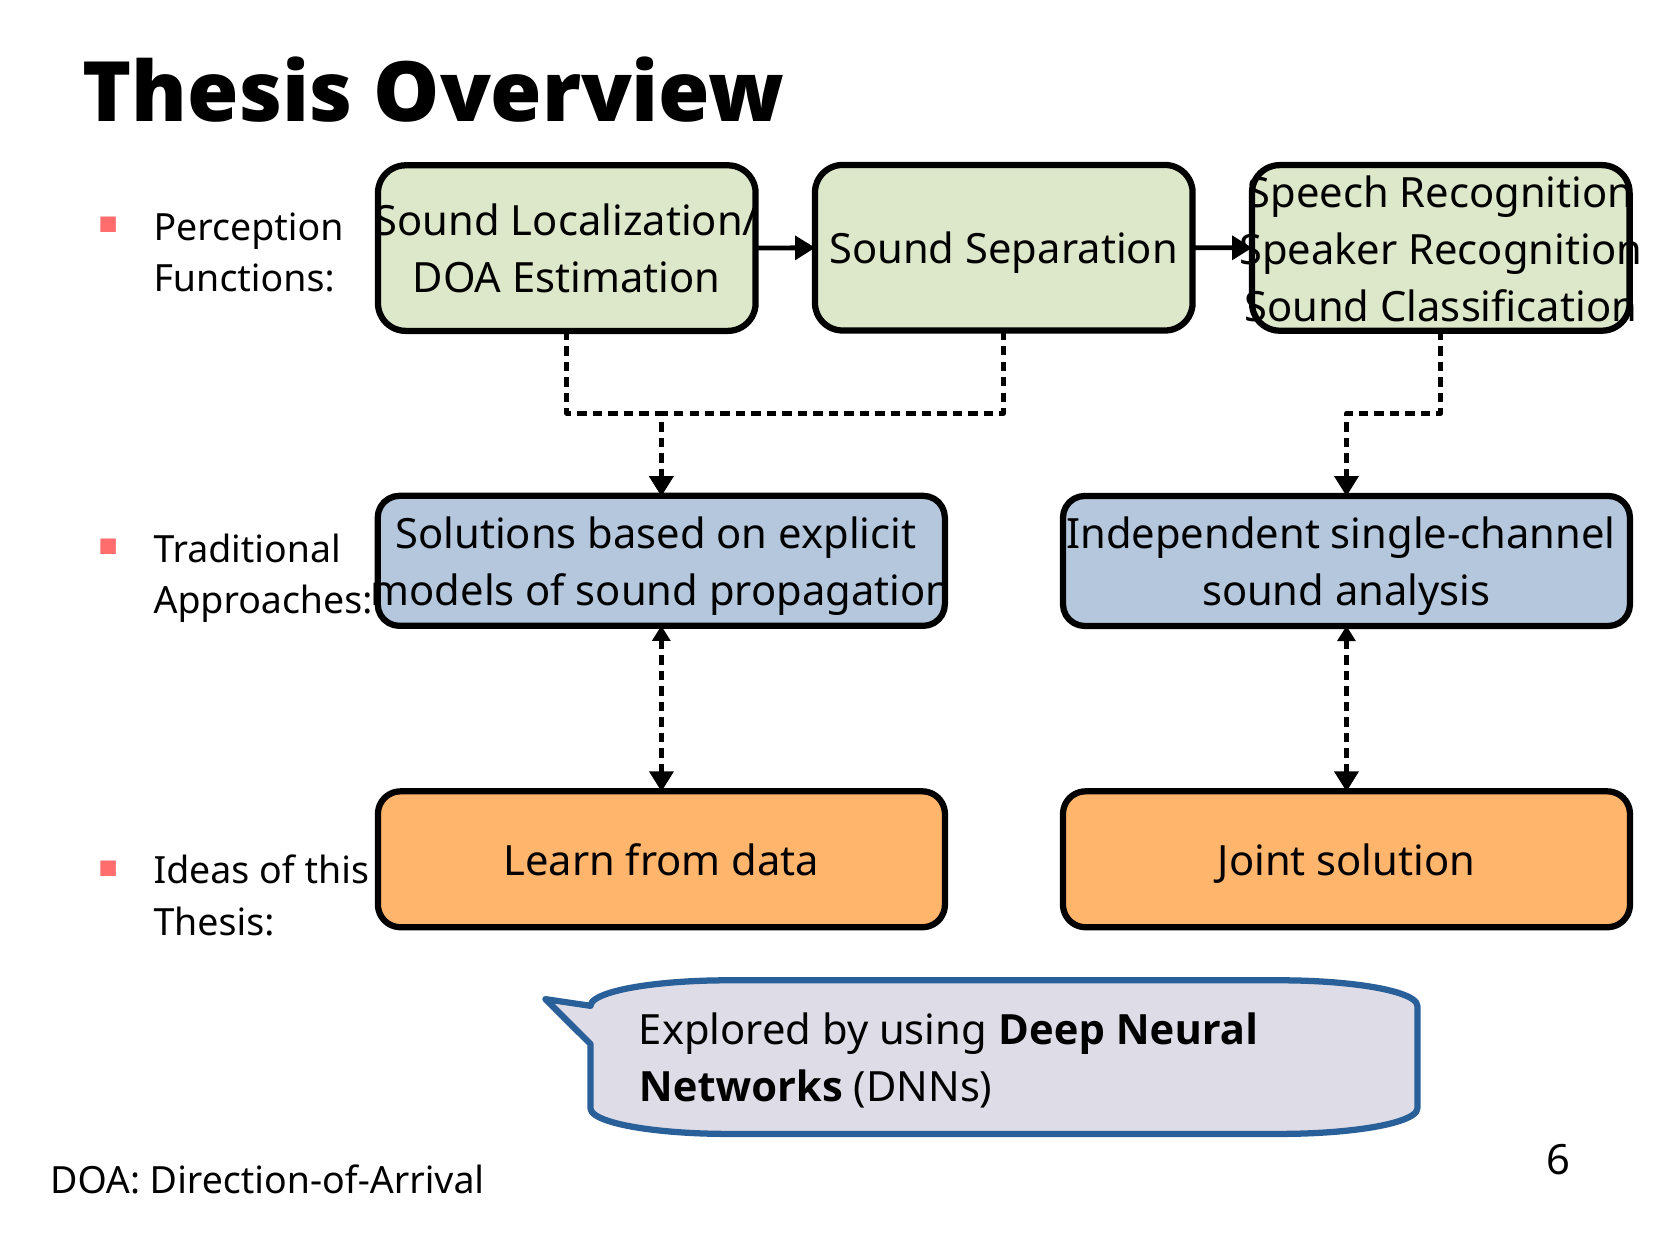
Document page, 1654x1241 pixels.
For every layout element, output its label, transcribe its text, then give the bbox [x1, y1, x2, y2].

text_box Solutions based on explicit models of sound propagation [377, 495, 945, 626]
text_box Independent single-channel sound analysis [1062, 495, 1630, 626]
text_box Explored by using Deep Neural Networks (DNNs) [545, 980, 1418, 1134]
text_box Sound Separation [814, 164, 1193, 331]
list Perception Functions: Traditional Approaches: Ideas of this Thesis: [82, 200, 508, 1111]
text_box Learn from data [377, 791, 945, 928]
text_box Joint solution [1062, 791, 1630, 928]
text_box Speech Recognition Speaker Recognition Sound Classification [1251, 165, 1630, 331]
text_box DOA: Direction-of-Arrival [35, 1145, 1205, 1208]
text_box Sound Localization/ DOA Estimation [377, 165, 756, 331]
title Thesis Overview [82, 37, 1571, 143]
